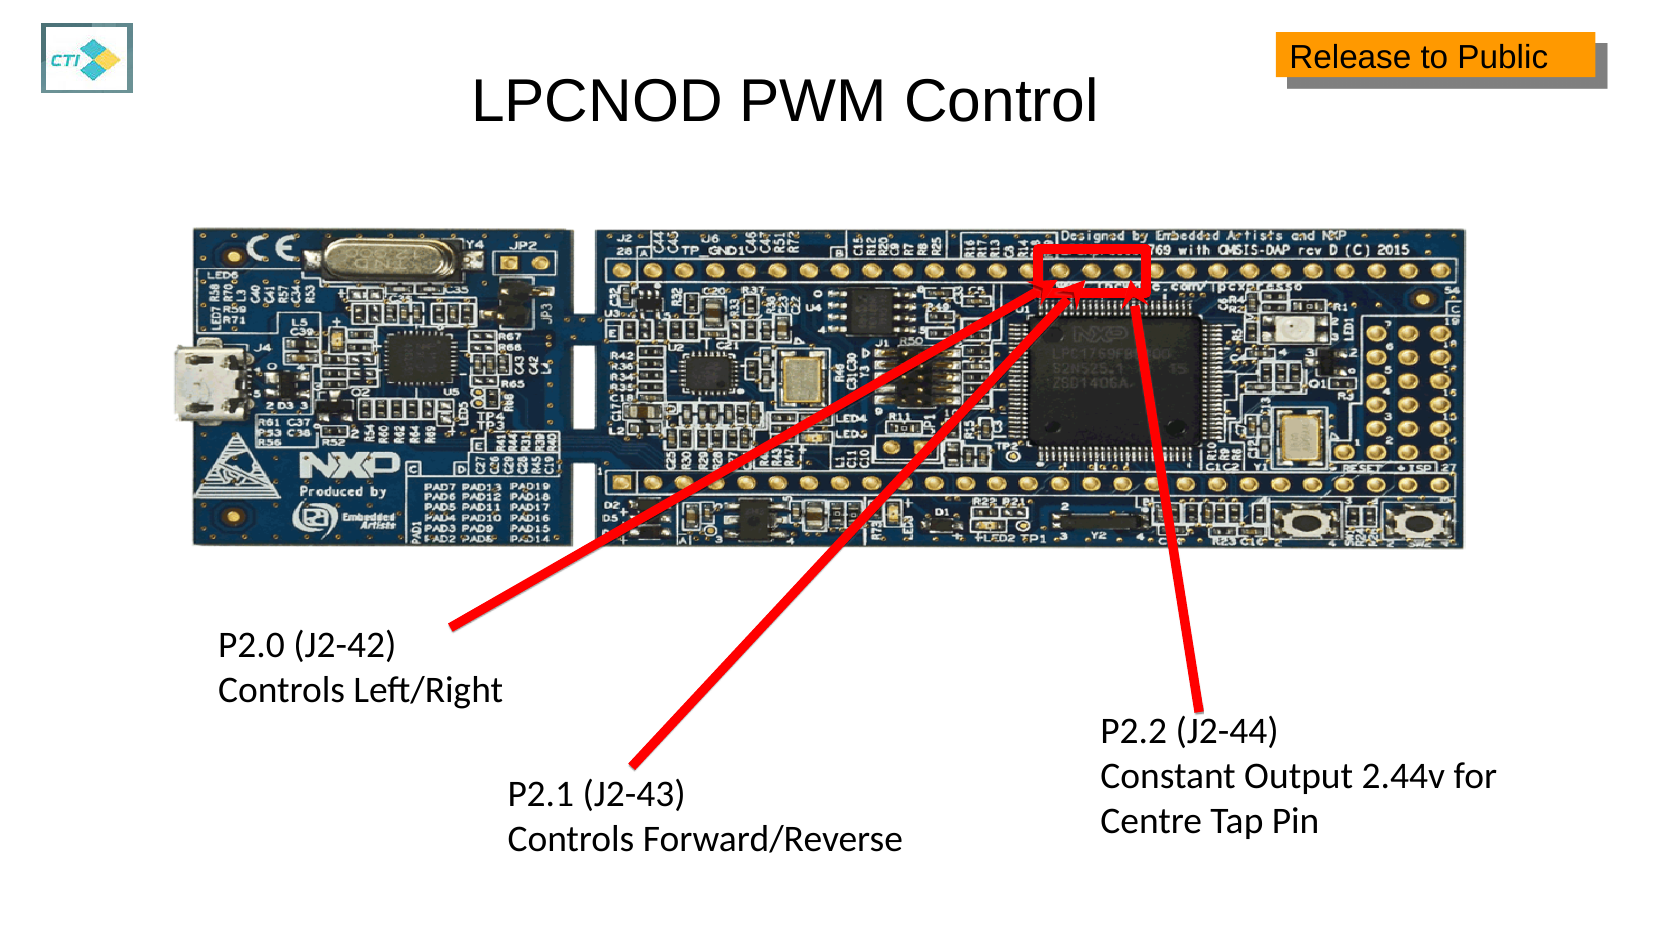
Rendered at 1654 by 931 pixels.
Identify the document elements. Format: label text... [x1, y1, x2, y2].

text_box Release to Public [1275, 32, 1596, 78]
text_box P2.1 (J2-43) Controls Forward/Reverse [492, 761, 1003, 850]
picture [573, 300, 1057, 566]
title LPCNOD PWM Control [41, 32, 1530, 166]
picture [1043, 258, 1141, 288]
text_box P2.0 (J2-42) Controls Left/Right [203, 612, 559, 701]
picture [165, 205, 1489, 566]
picture [41, 23, 133, 93]
text_box P2.2 (J2-44) Constant Output 2.44v for Centre Tap Pin [1085, 698, 1596, 824]
